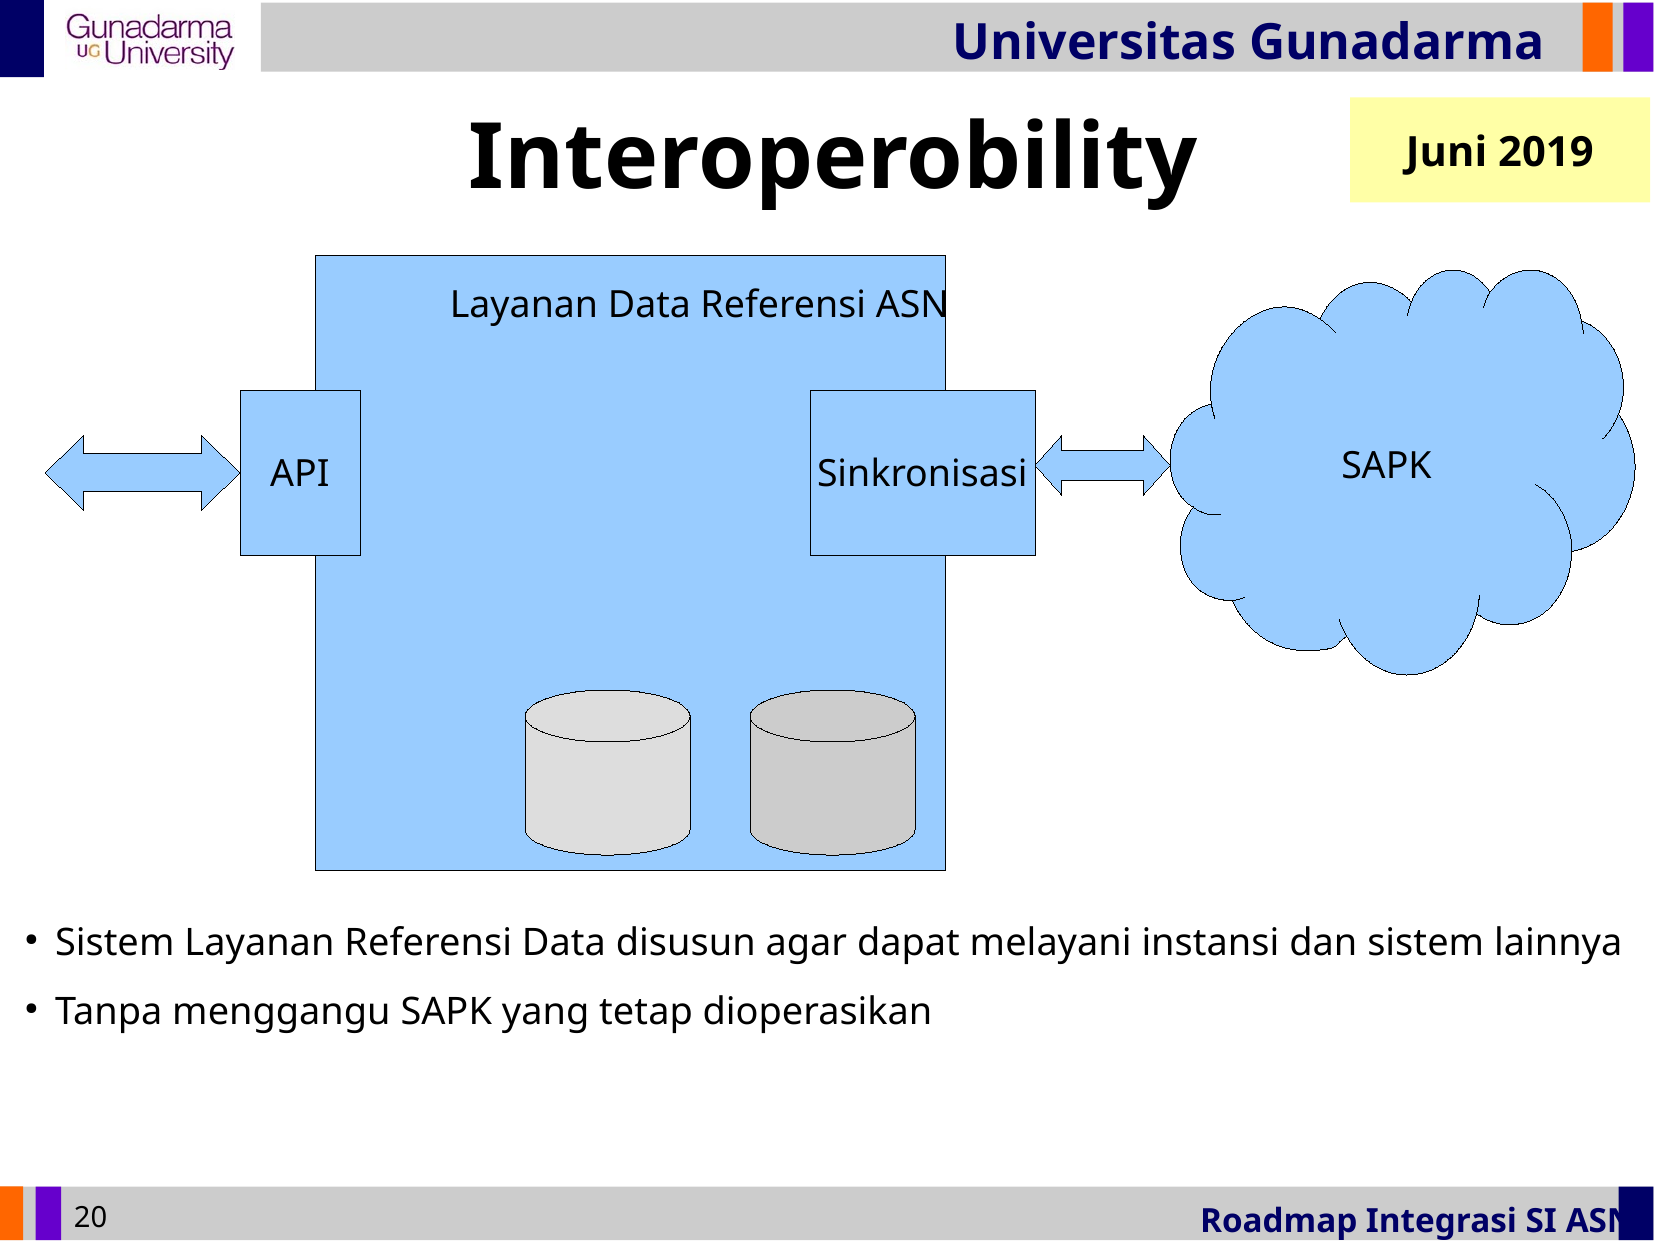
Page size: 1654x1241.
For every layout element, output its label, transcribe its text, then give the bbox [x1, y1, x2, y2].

title Interoperobility [77, 90, 1591, 217]
text_box Sinkronisasi [810, 390, 1036, 556]
text_box API [240, 390, 361, 556]
picture [65, 0, 235, 70]
text_box Layanan Data Referensi ASN [435, 270, 935, 330]
text_box SAPK [1170, 270, 1636, 676]
list Sistem Layanan Referensi Data disusun agar dapat melayani instansi dan sistem lainnya Tanpa menggangu SAPK yang tetap dioperasikan [14, 915, 1630, 1081]
text_box [1035, 435, 1171, 496]
text_box [315, 255, 946, 871]
text_box [45, 435, 241, 511]
text_box Juni 2019 [1350, 97, 1651, 203]
